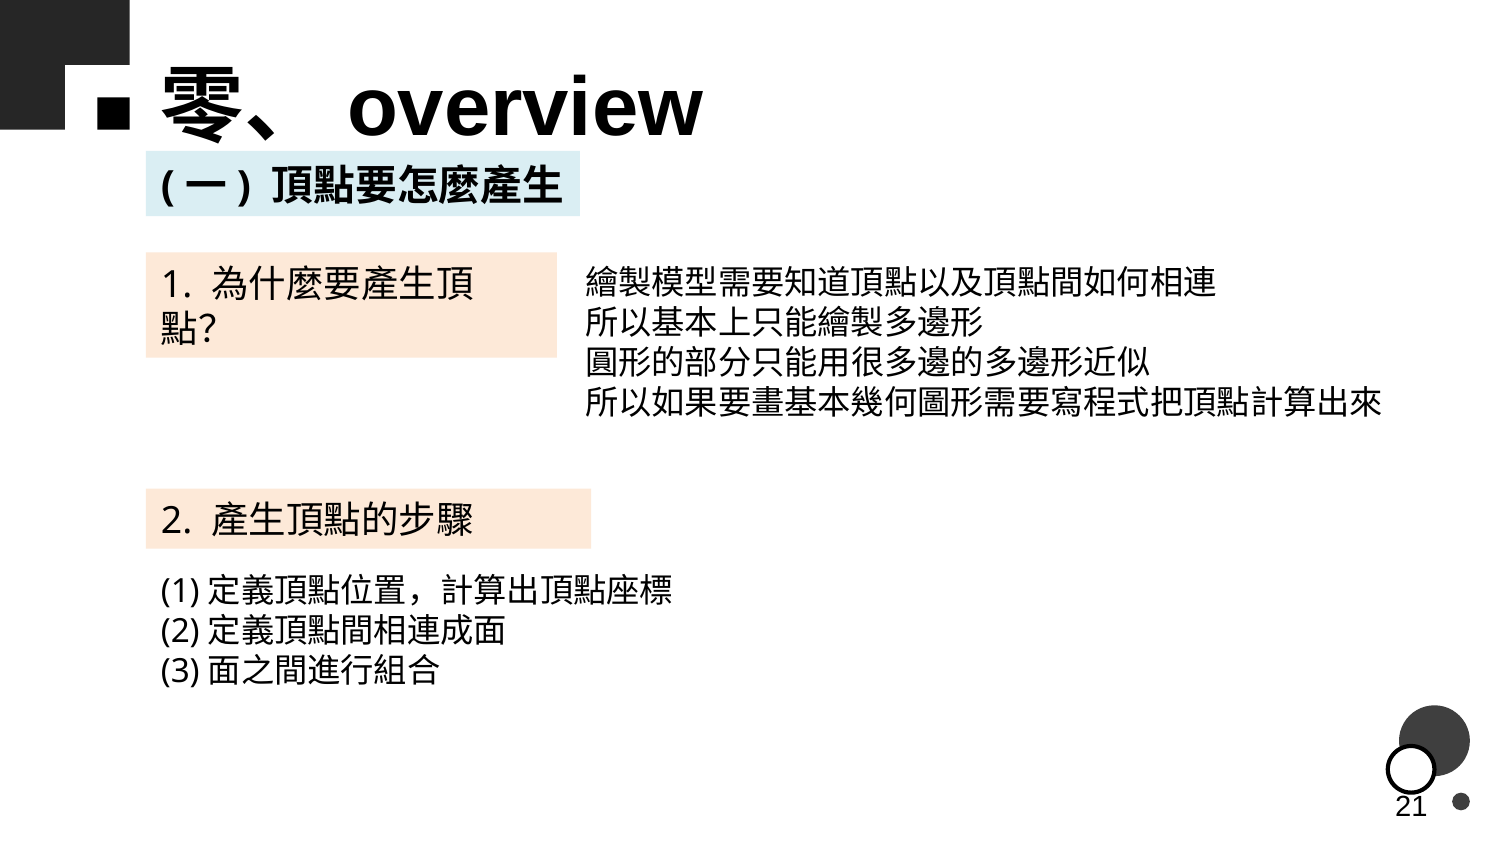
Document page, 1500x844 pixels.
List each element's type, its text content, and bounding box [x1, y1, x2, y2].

text_box [1452, 792, 1470, 811]
text_box [0, 0, 130, 130]
text_box (一) 頂點要怎麼產生 [145, 150, 580, 217]
text_box 1. 為什麼要產生頂點？ [145, 252, 557, 358]
slide_number <number> [1092, 782, 1443, 827]
text_box [1387, 705, 1470, 782]
text_box (1)定義頂點位置，計算出頂點座標 (2)定義頂點間相連成面 (3)面之間進行組合 [145, 561, 896, 697]
text_box 2. 產生頂點的步驟 [145, 488, 592, 549]
text_box 繪製模型需要知道頂點以及頂點間如何相連 所以基本上只能繪製多邊形 圓形的部分只能用很多邊的多邊形近似 所以如果要畫基本幾何圖形需要寫程式把頂點計算出來 [570, 254, 1412, 429]
title 零、overview [145, 32, 1105, 173]
text_box [97, 97, 130, 130]
